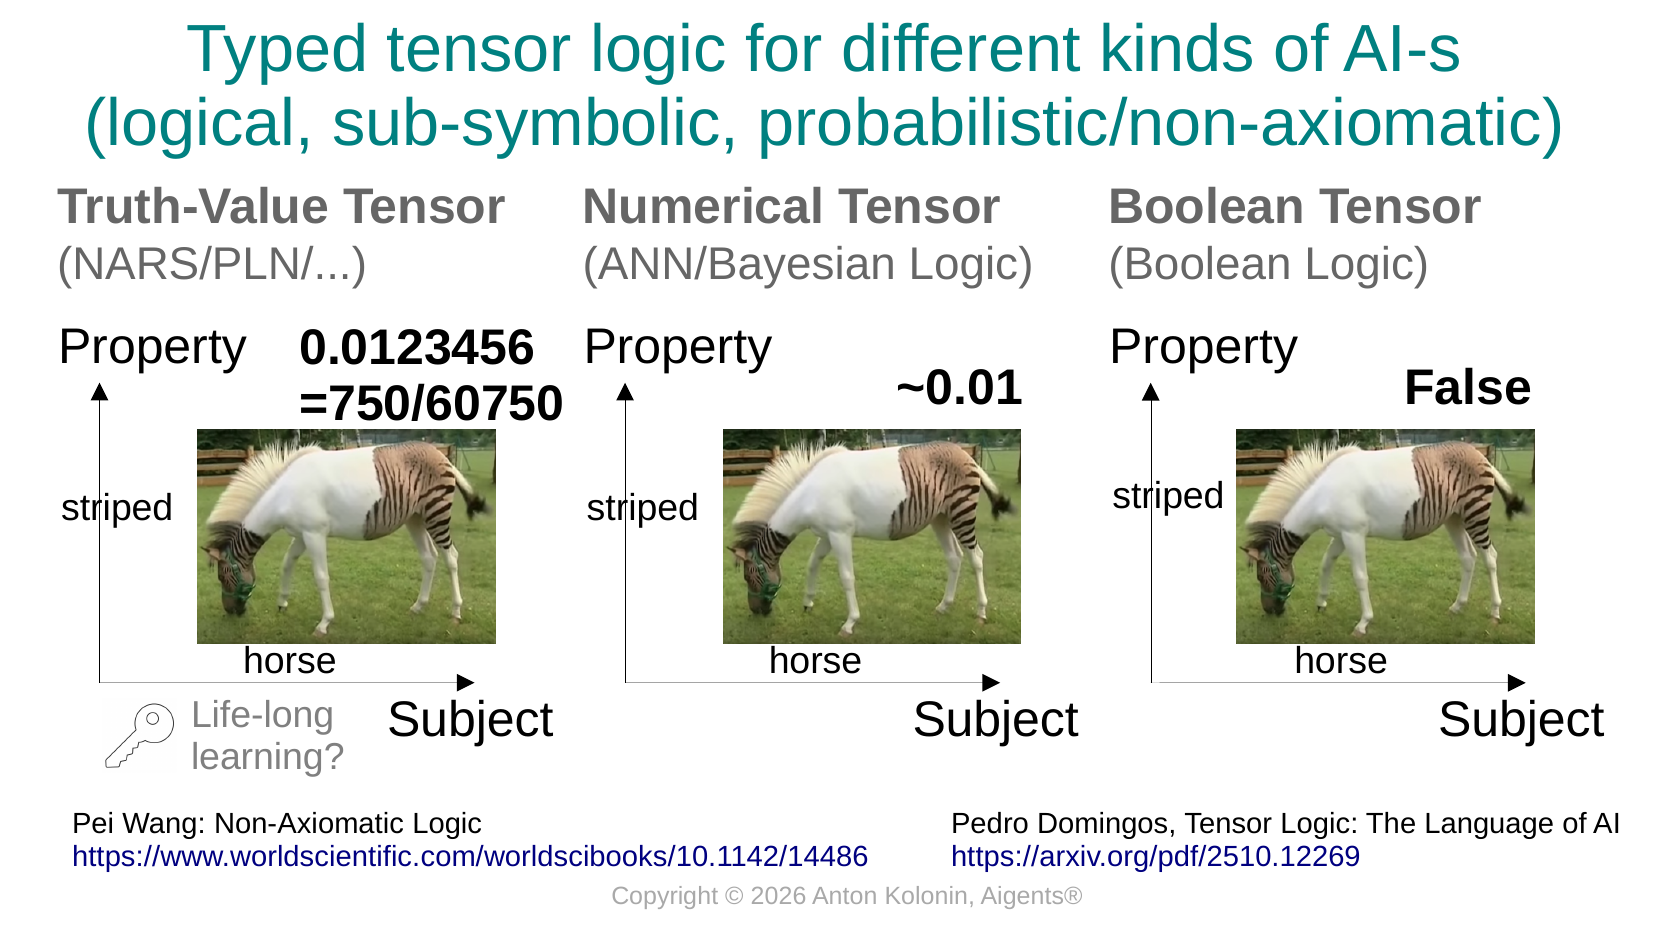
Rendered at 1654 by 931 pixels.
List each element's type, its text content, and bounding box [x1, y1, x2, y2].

text_box Property [43, 311, 262, 382]
text_box Property [580, 311, 788, 382]
text_box ~0.01 [881, 351, 1038, 423]
text_box Pei Wang: Non-Axiomatic Logic https://www.worldscientific.com/worldscibooks/10.1142/14486 [57, 799, 883, 880]
text_box striped [46, 479, 197, 537]
text_box Subject [372, 684, 569, 755]
text_box Truth-Value Tensor (NARS/PLN/...) [42, 166, 522, 289]
picture [723, 429, 1021, 644]
text_box striped [571, 479, 723, 537]
text_box horse [1279, 644, 1421, 689]
picture [102, 698, 176, 773]
text_box Property [1094, 311, 1314, 382]
text_box Subject [1423, 684, 1620, 755]
picture [1236, 429, 1535, 644]
text_box Numerical Tensor (ANN/Bayesian Logic) [567, 166, 1048, 289]
text_box False [1389, 351, 1575, 423]
text_box Boolean Tensor (Boolean Logic) [1093, 166, 1498, 289]
text_box Typed tensor logic for different kinds of AI-s (logical, sub-symbolic, probabilistic/non-axiomatic) [0, 3, 1652, 168]
text_box striped [1097, 467, 1236, 525]
text_box horse [753, 644, 896, 689]
text_box Life-long learning? [176, 685, 363, 785]
picture [197, 429, 496, 644]
text_box horse [228, 644, 370, 689]
text_box Pedro Domingos, Tensor Logic: The Language of AI https://arxiv.org/pdf/2510.12269 [936, 799, 1654, 913]
text_box 0.0123456 =750/60750 [284, 311, 580, 439]
text_box Subject [897, 684, 1095, 755]
